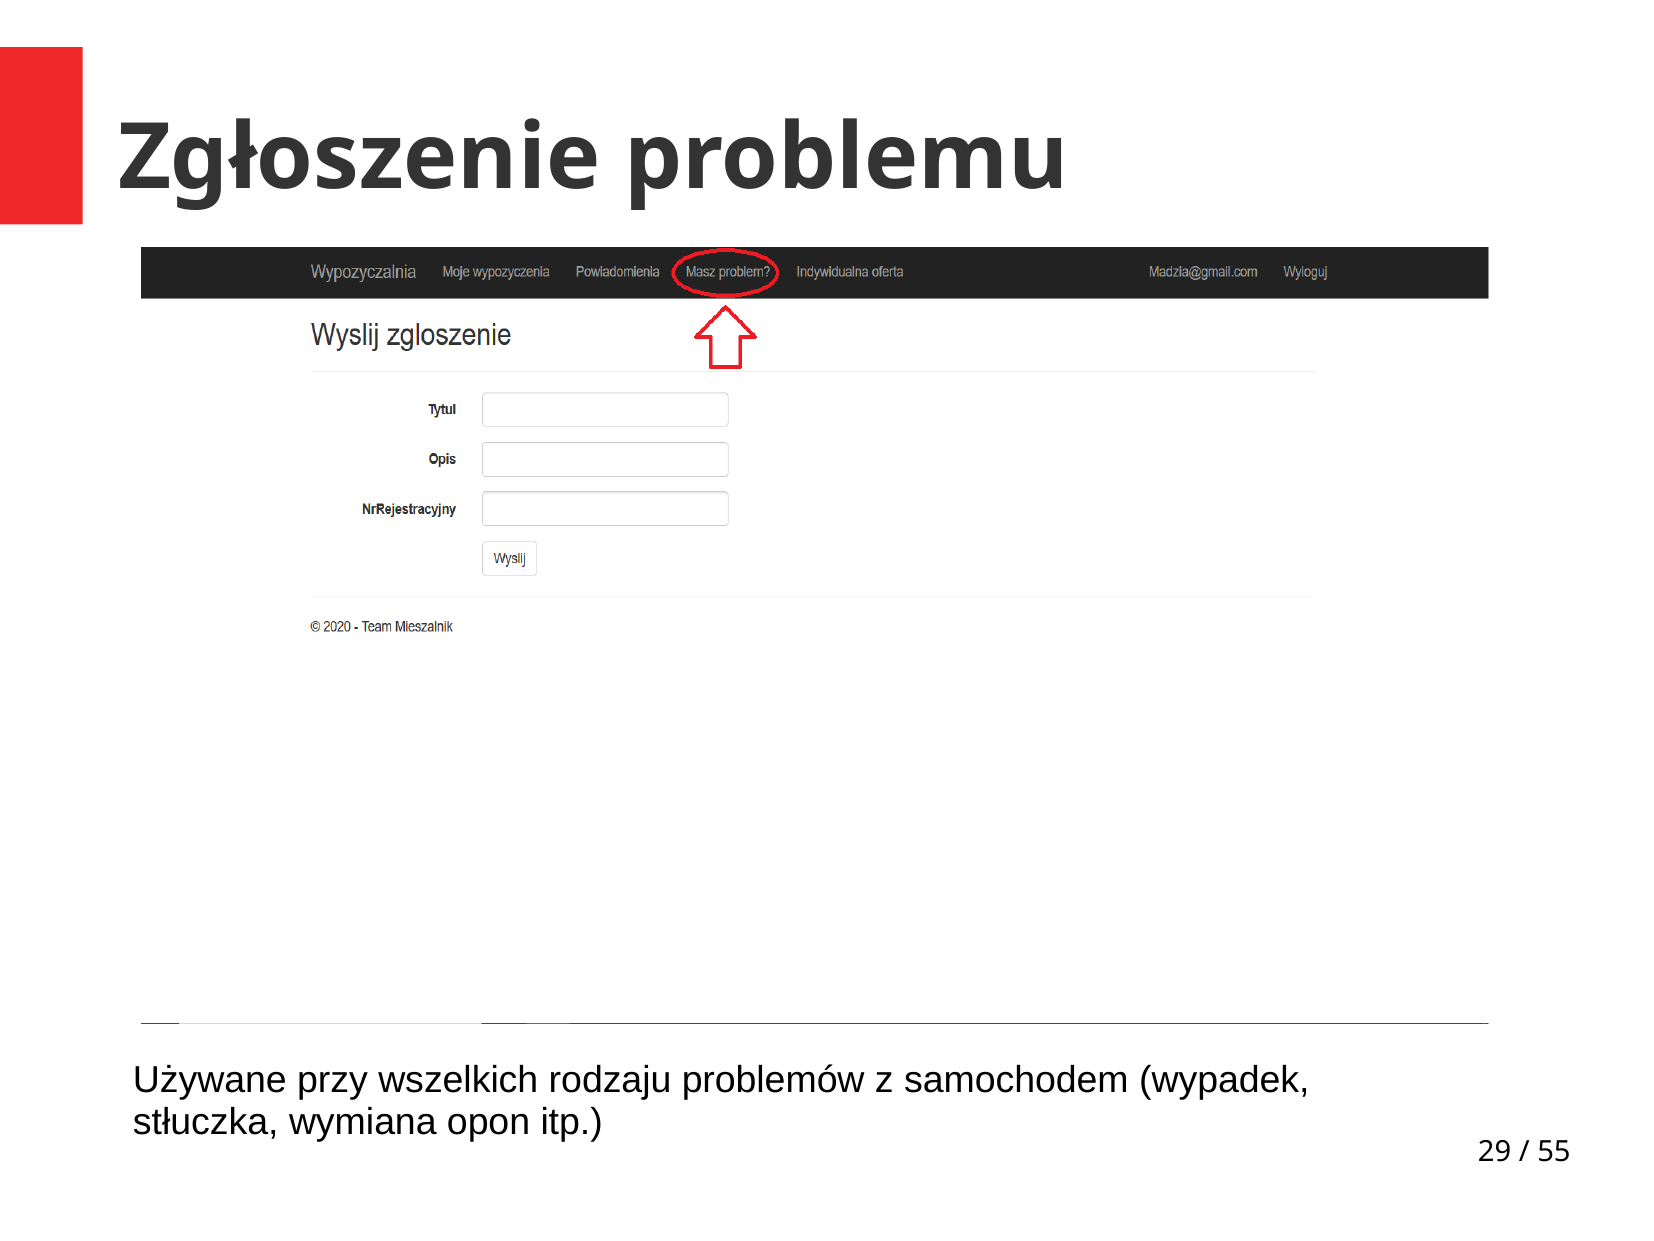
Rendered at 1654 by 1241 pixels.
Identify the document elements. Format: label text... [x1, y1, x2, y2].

title Zgłoszenie problemu [118, 49, 1571, 257]
text_box Używane przy wszelkich rodzaju problemów z samochodem (wypadek, stłuczka, wymiana opon itp.) [118, 1051, 1453, 1150]
picture [141, 247, 1493, 1122]
